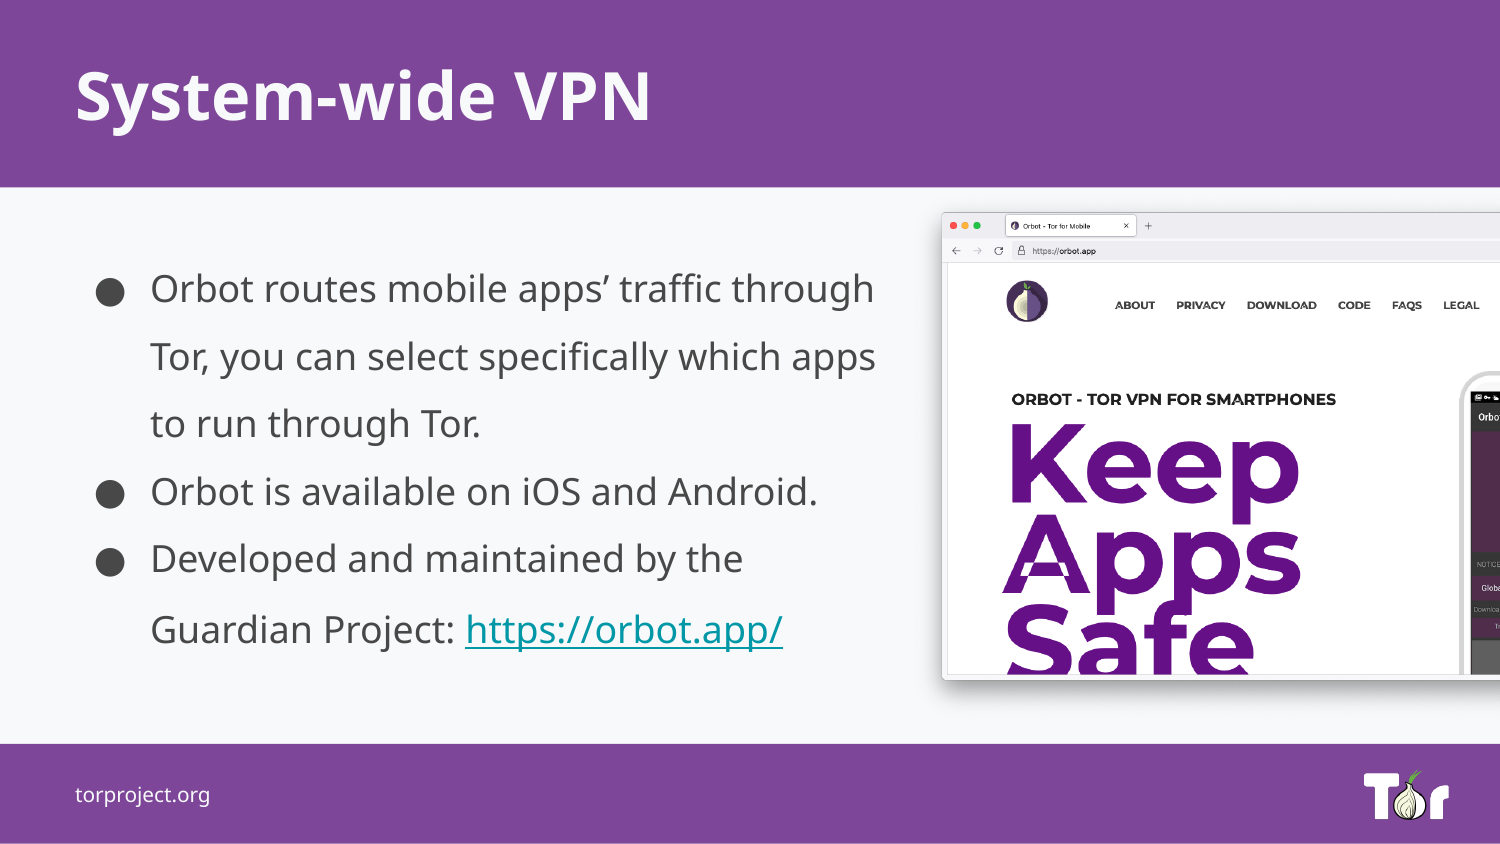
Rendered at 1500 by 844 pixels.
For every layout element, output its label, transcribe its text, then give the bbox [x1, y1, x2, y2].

picture [1364, 768, 1449, 820]
list Orbot routes mobile apps’ traffic through Tor, you can select specifically which apps to run through Tor. Orbot is available on iOS and Android. Developed and maintained by the Guardian Project: https://orbot.app/ [75, 187, 894, 713]
title System-wide VPN [75, 46, 1436, 141]
picture [909, 190, 1500, 723]
